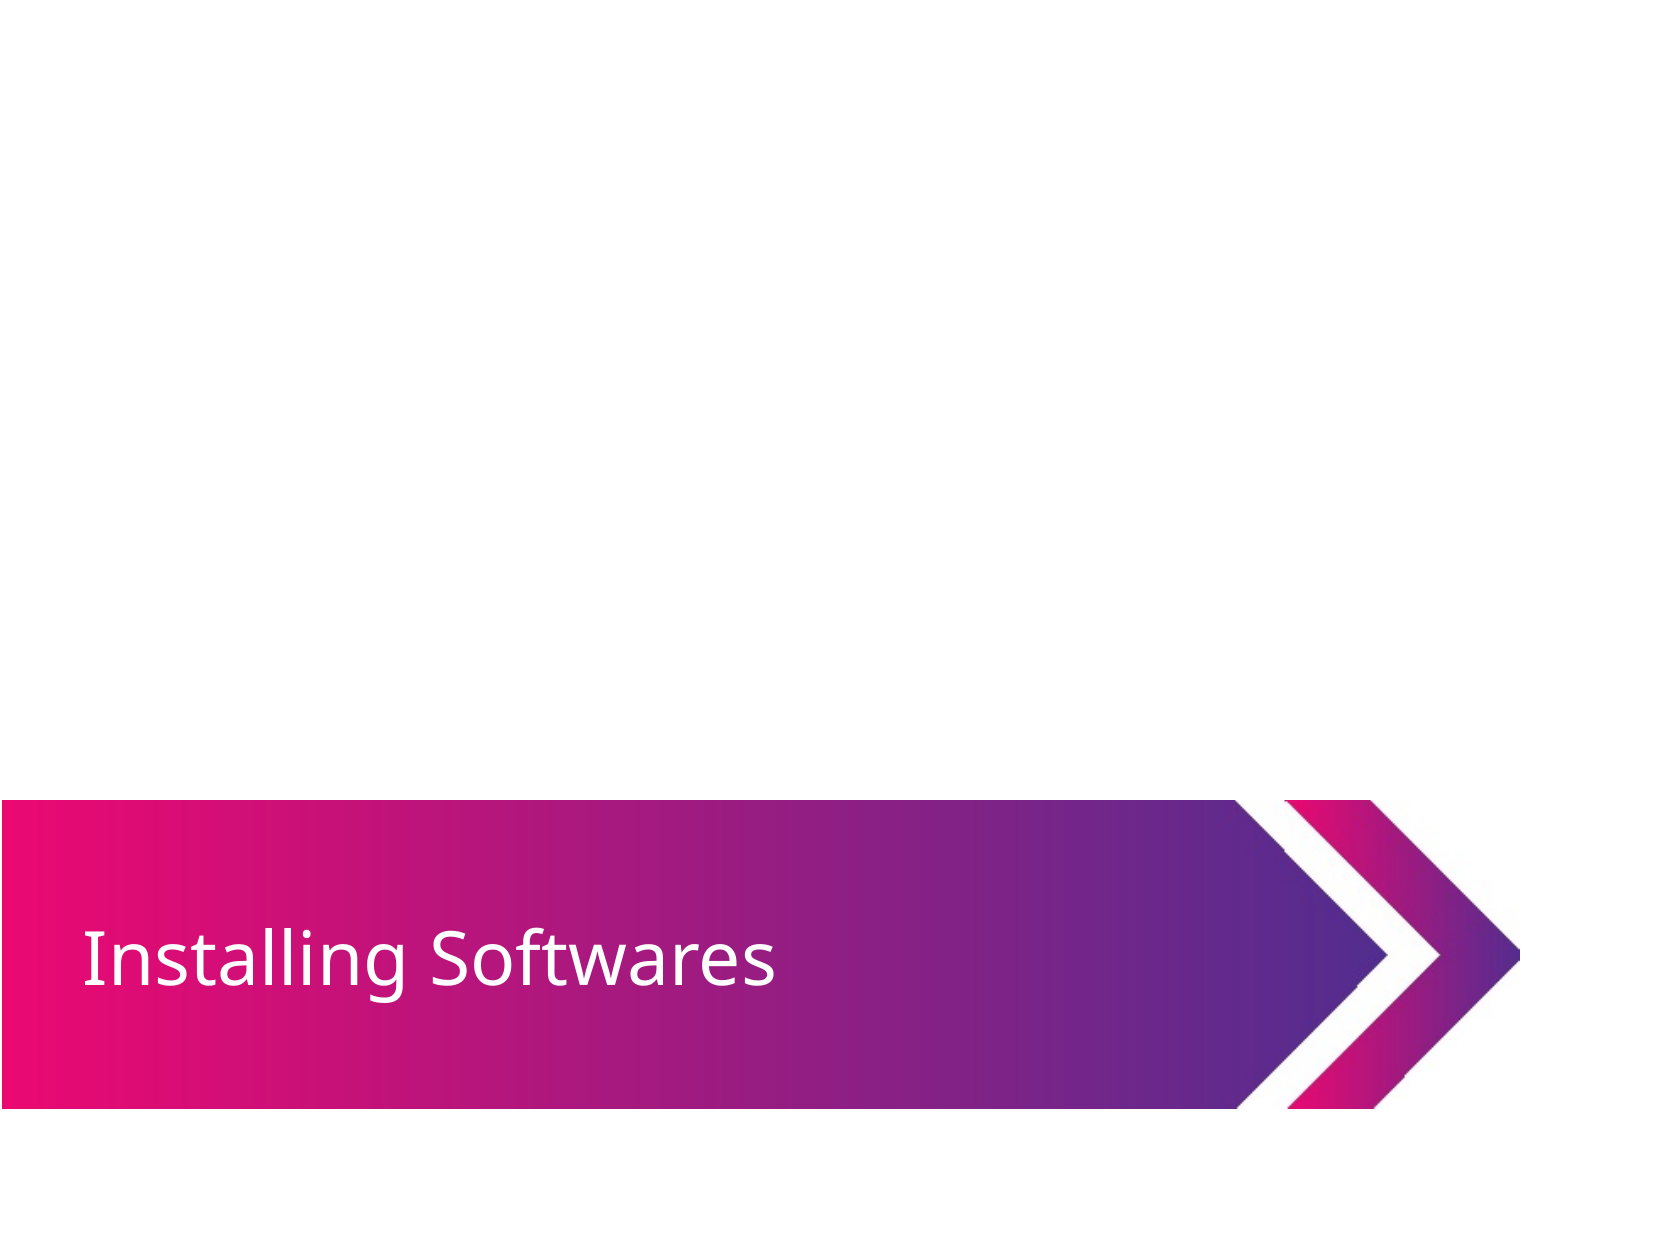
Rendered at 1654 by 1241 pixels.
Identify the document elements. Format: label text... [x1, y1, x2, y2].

picture [2, 800, 1520, 1109]
title Installing Softwares [82, 852, 1396, 1060]
